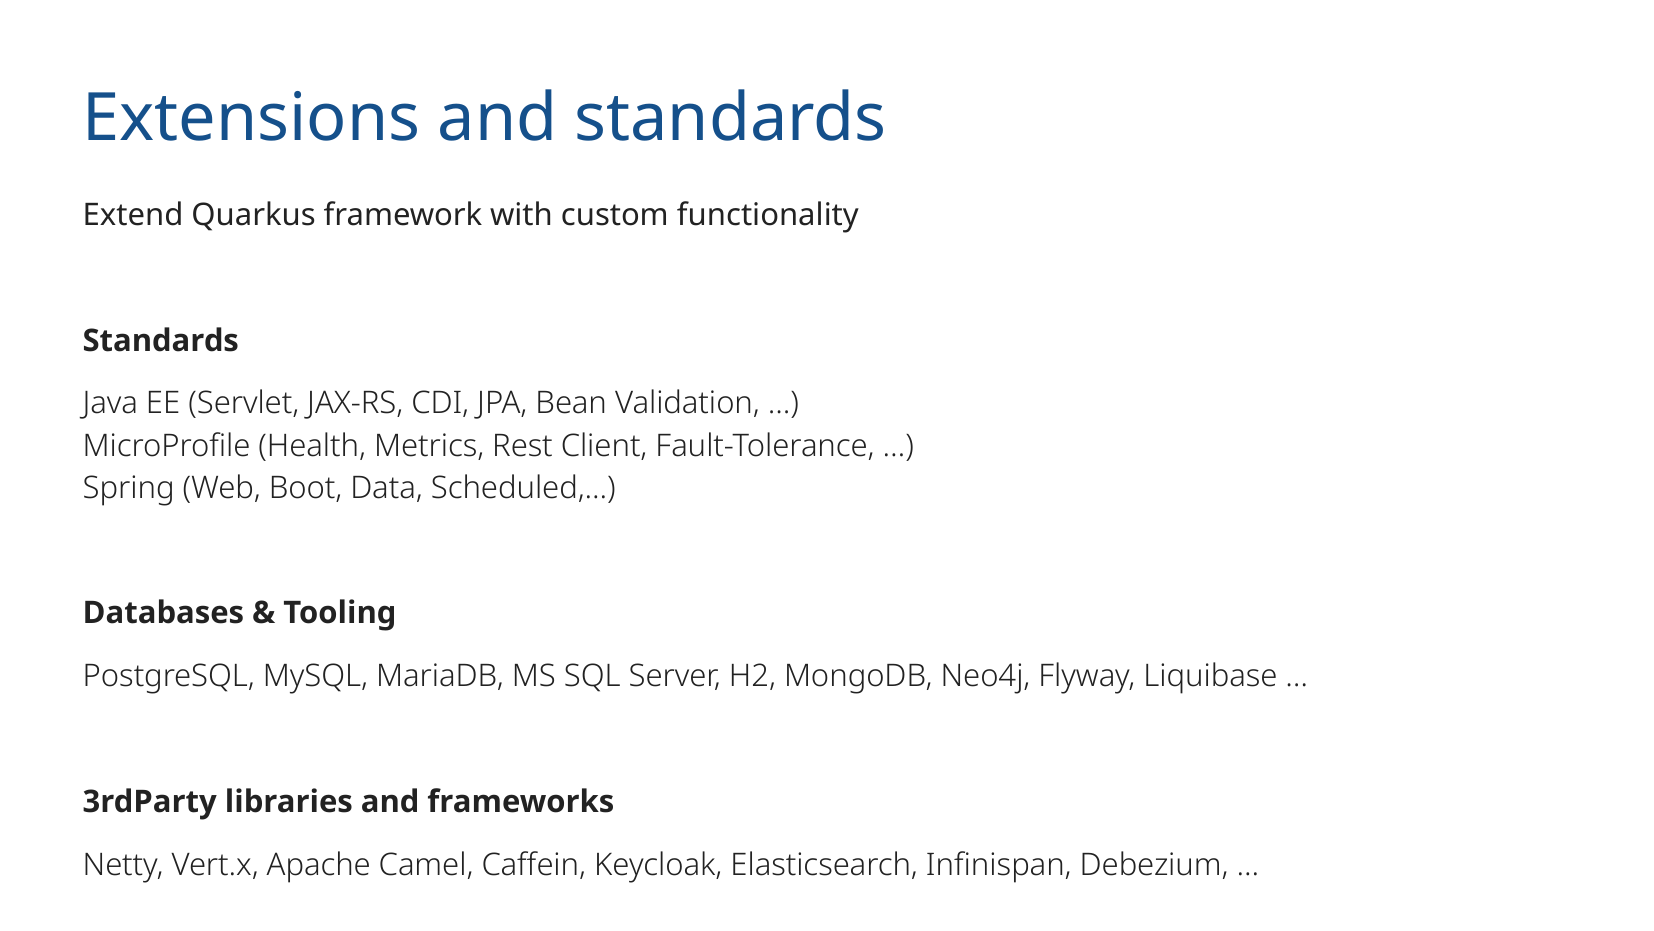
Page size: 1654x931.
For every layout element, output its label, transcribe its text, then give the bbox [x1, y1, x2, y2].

list Extend Quarkus framework with custom functionality Standards Java EE (Servlet, JAX-RS, CDI, JPA, Bean Validation, ...) MicroProfile (Health, Metrics, Rest Client, Fault-Tolerance, …) Spring (Web, Boot, Data, Scheduled,...) Databases & Tooling PostgreSQL, MySQL, MariaDB, MS SQL Server, H2, MongoDB, Neo4j, Flyway, Liquibase … 3rdParty libraries and frameworks Netty, Vert.x, Apache Camel, Caffein, Keycloak, Elasticsearch, Infinispan, Debezium, ... [82, 192, 1583, 886]
title Extensions and standards [82, 37, 1571, 192]
